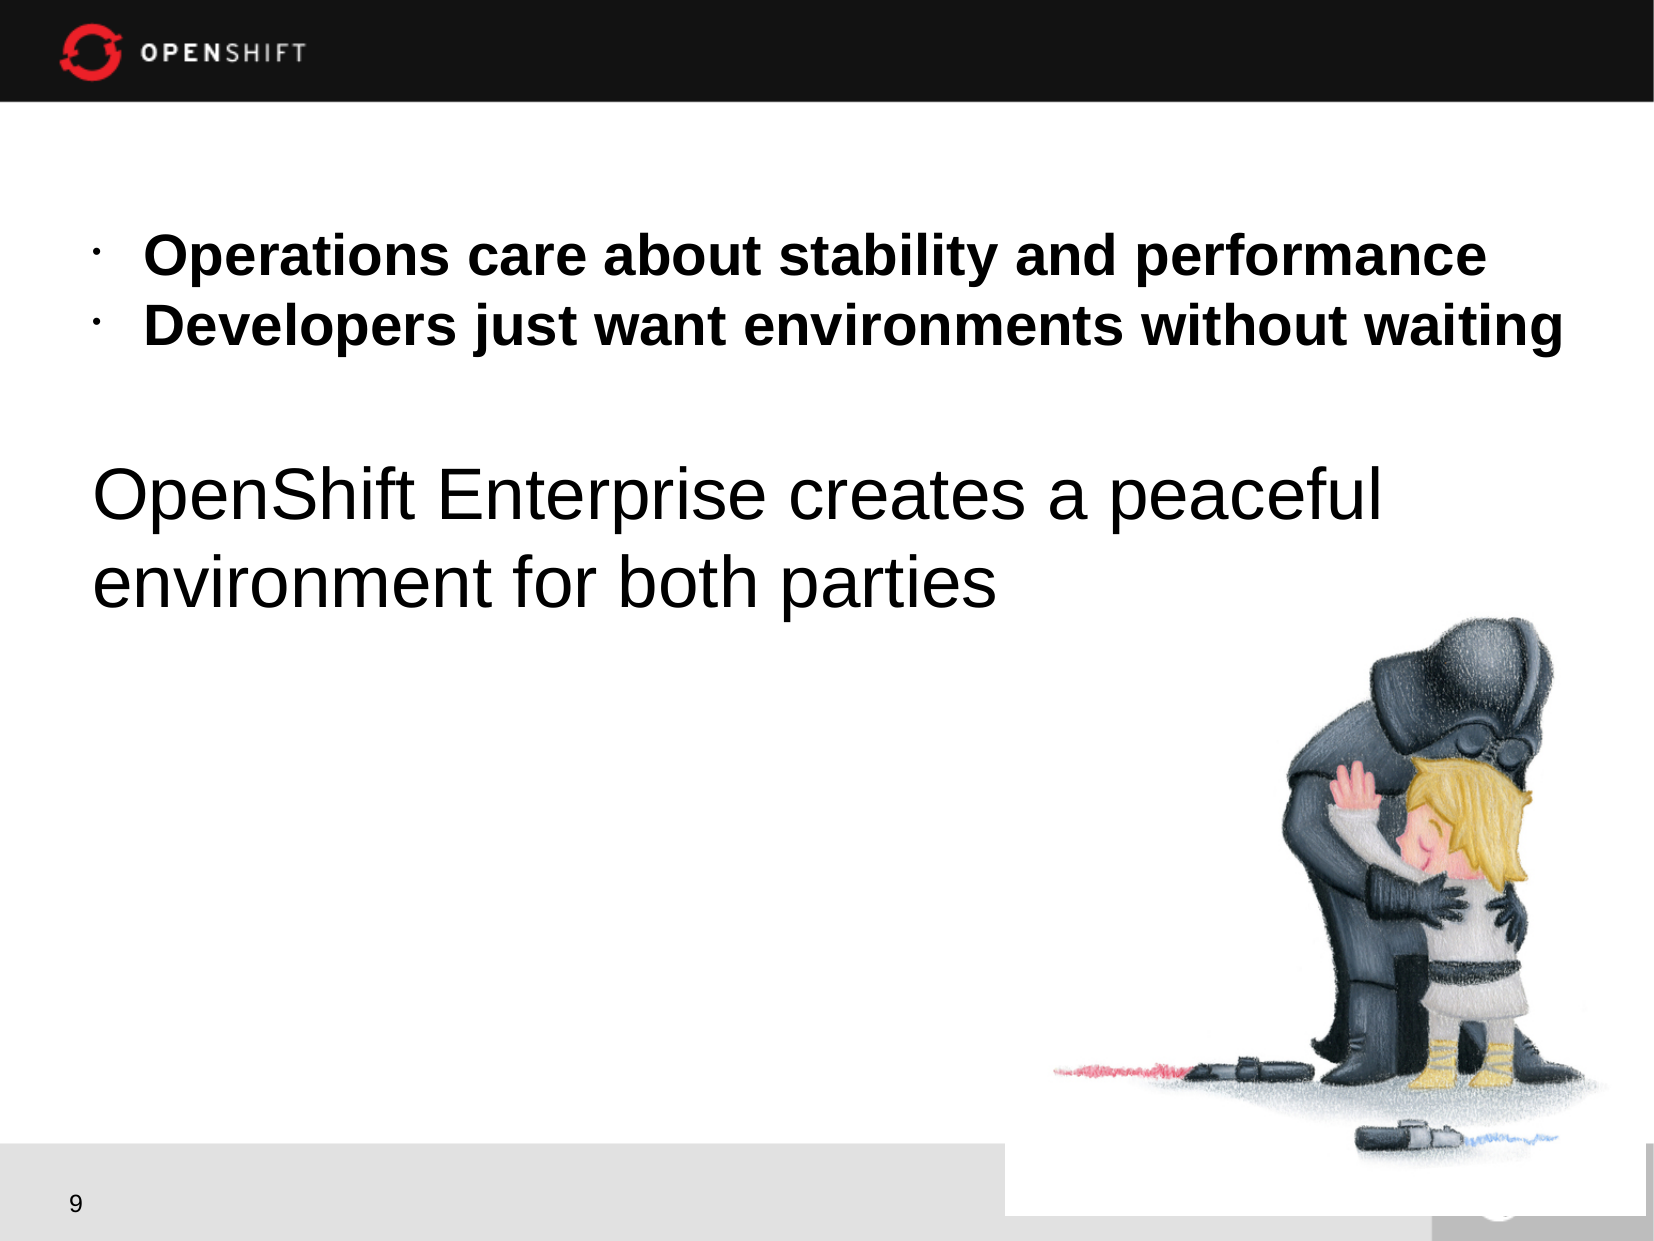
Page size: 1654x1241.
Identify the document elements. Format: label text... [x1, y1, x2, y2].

picture [0, 0, 1654, 1241]
text_box Operations care about stability and performance Developers just want environments without waiting OpenShift Enterprise creates a peaceful environment for both parties [75, 208, 1583, 630]
